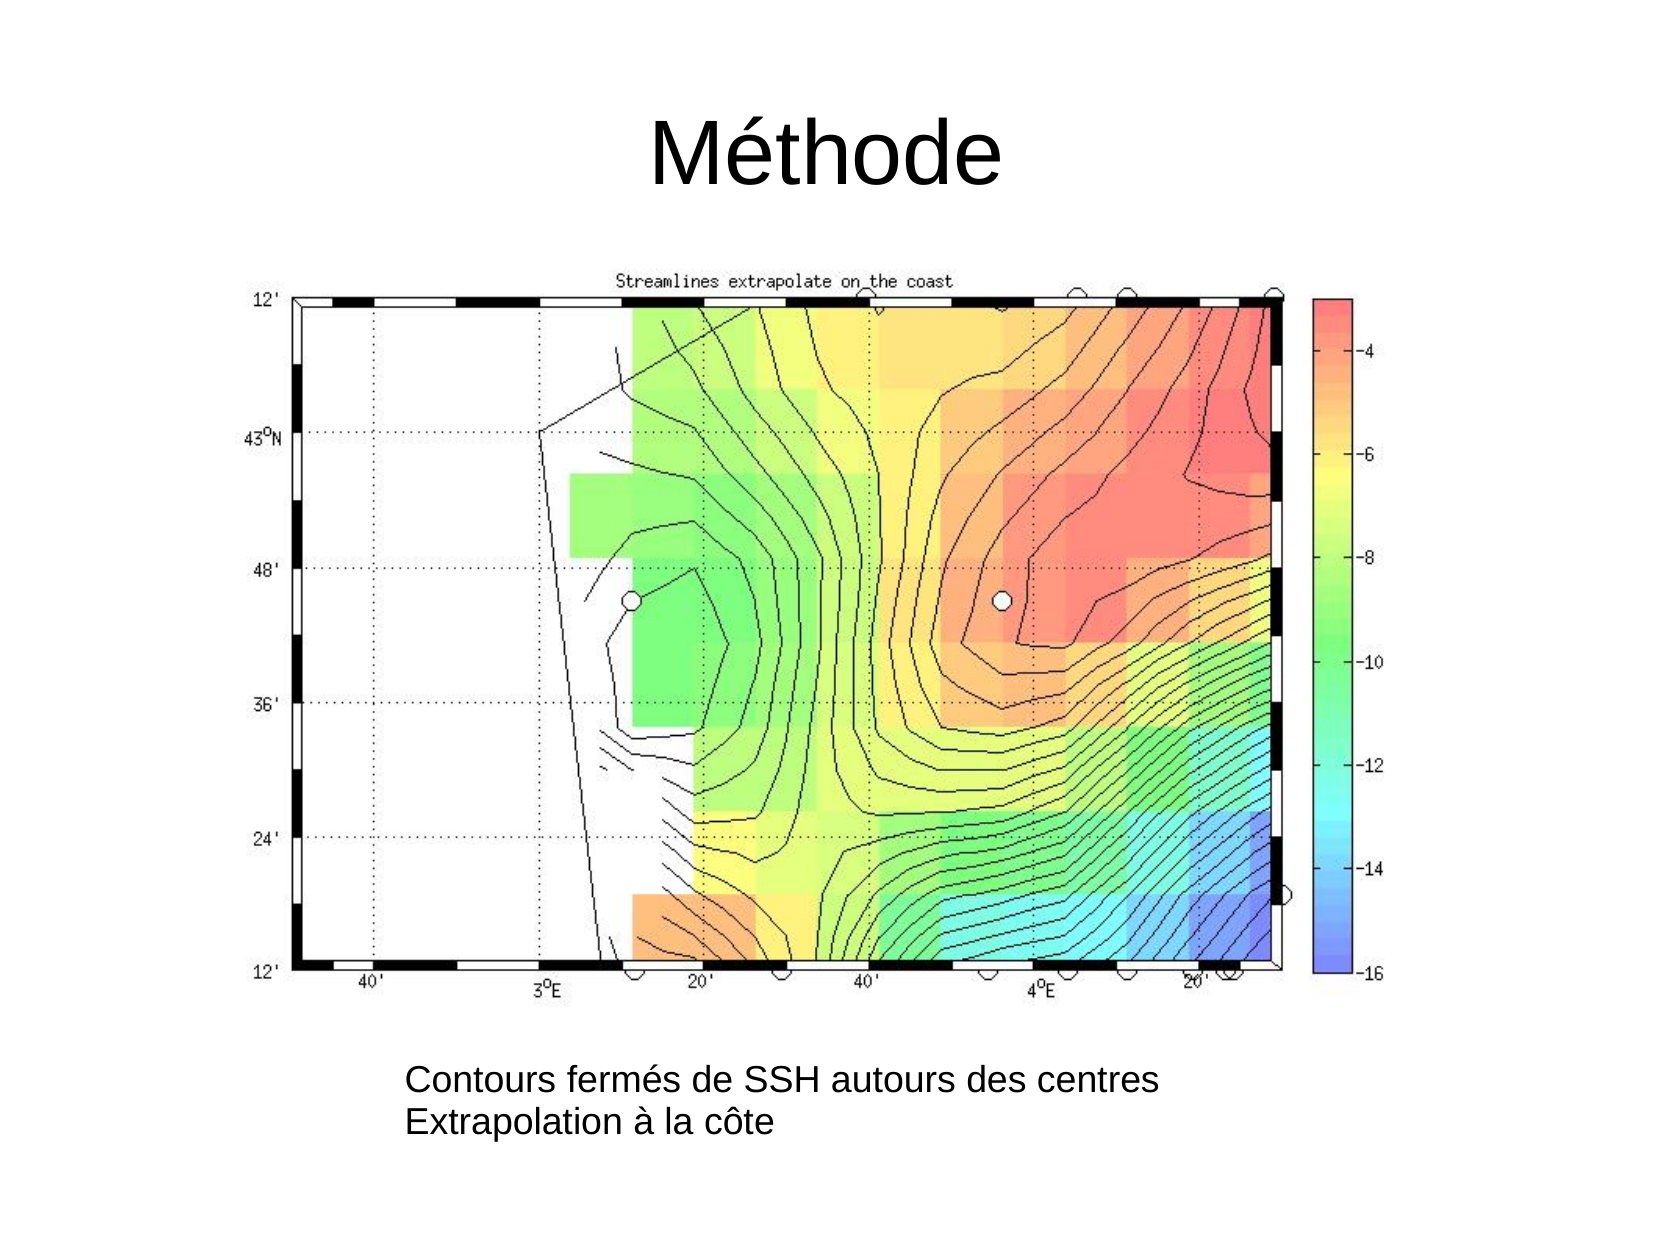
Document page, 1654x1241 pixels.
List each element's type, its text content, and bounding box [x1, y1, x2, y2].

title Méthode [82, 49, 1571, 257]
picture [109, 219, 1516, 1079]
text_box Contours fermés de SSH autours des centres Extrapolation à la côte [389, 1051, 1175, 1150]
